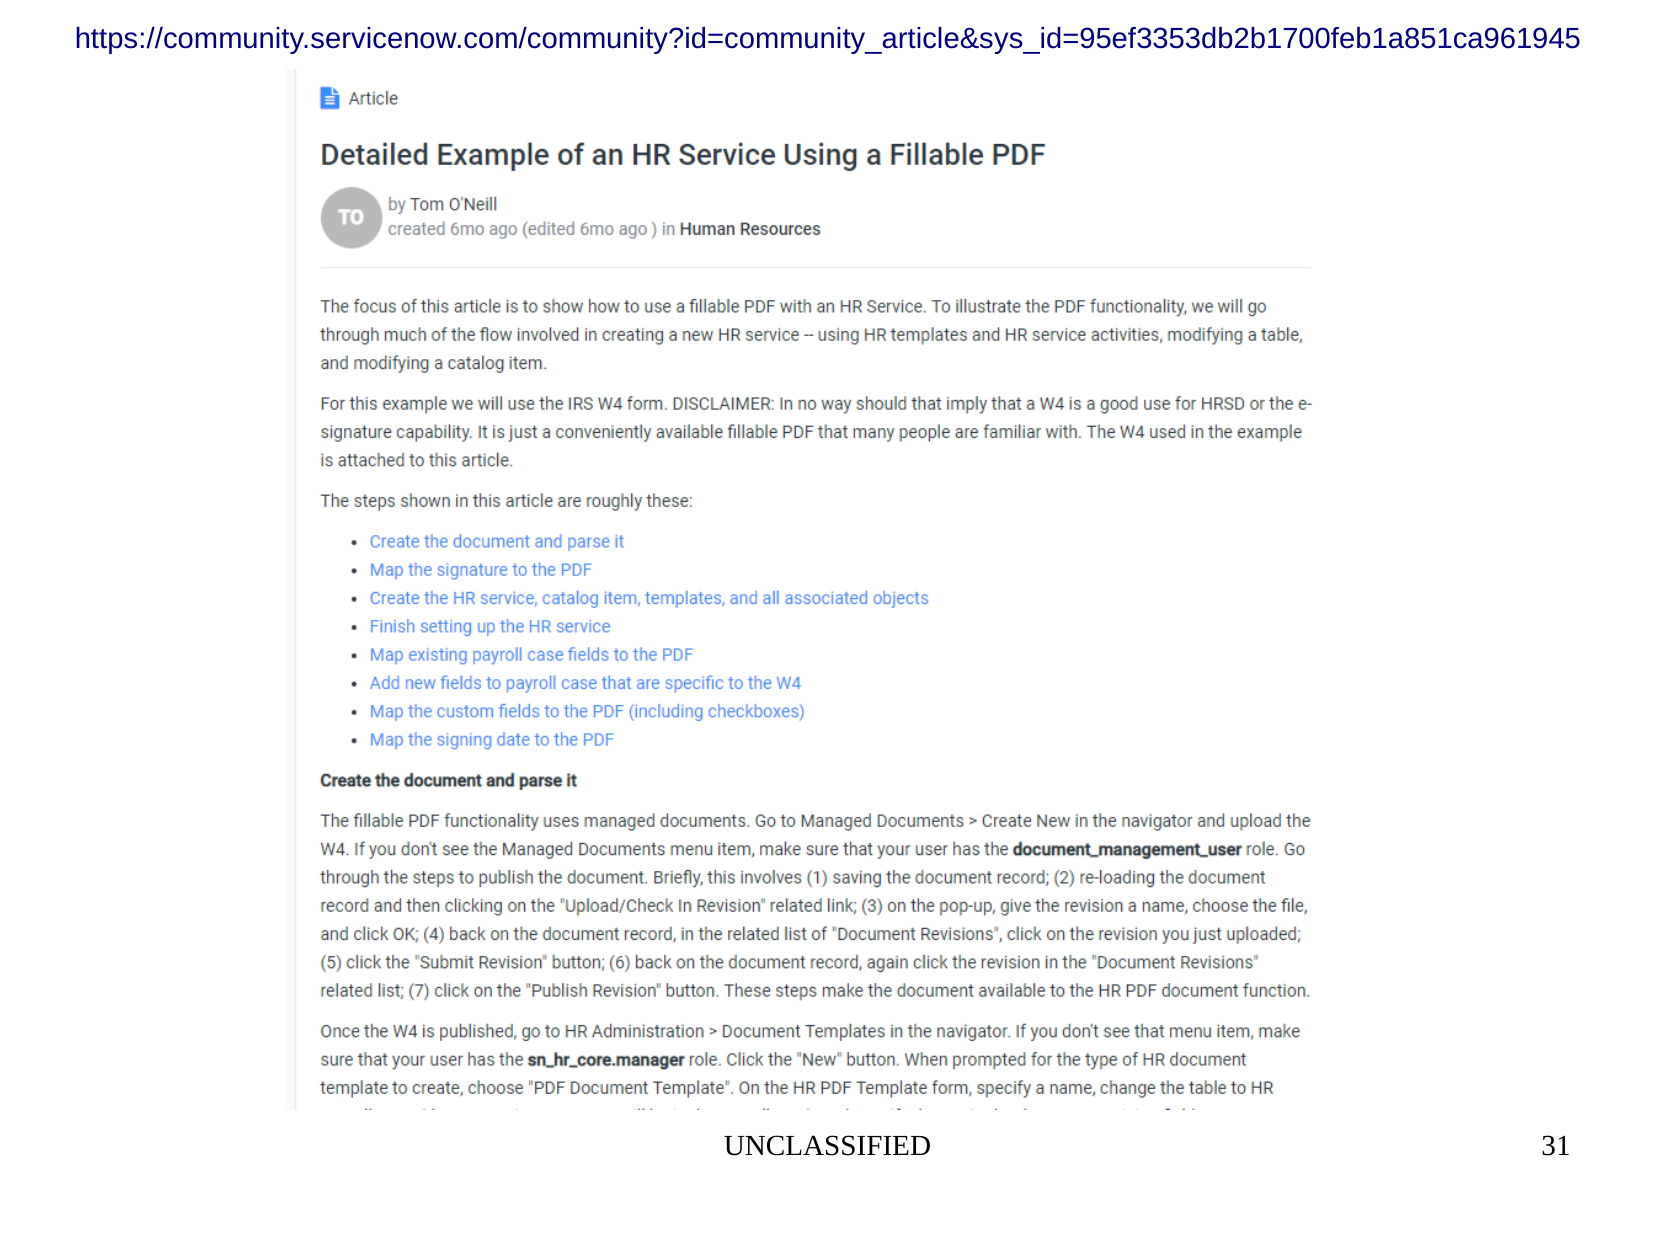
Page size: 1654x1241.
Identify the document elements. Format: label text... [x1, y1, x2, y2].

text_box https://community.servicenow.com/community?id=community_article&sys_id=95ef3353db2b1700feb1a851ca961945 [60, 15, 1651, 105]
picture [285, 105, 1336, 1111]
